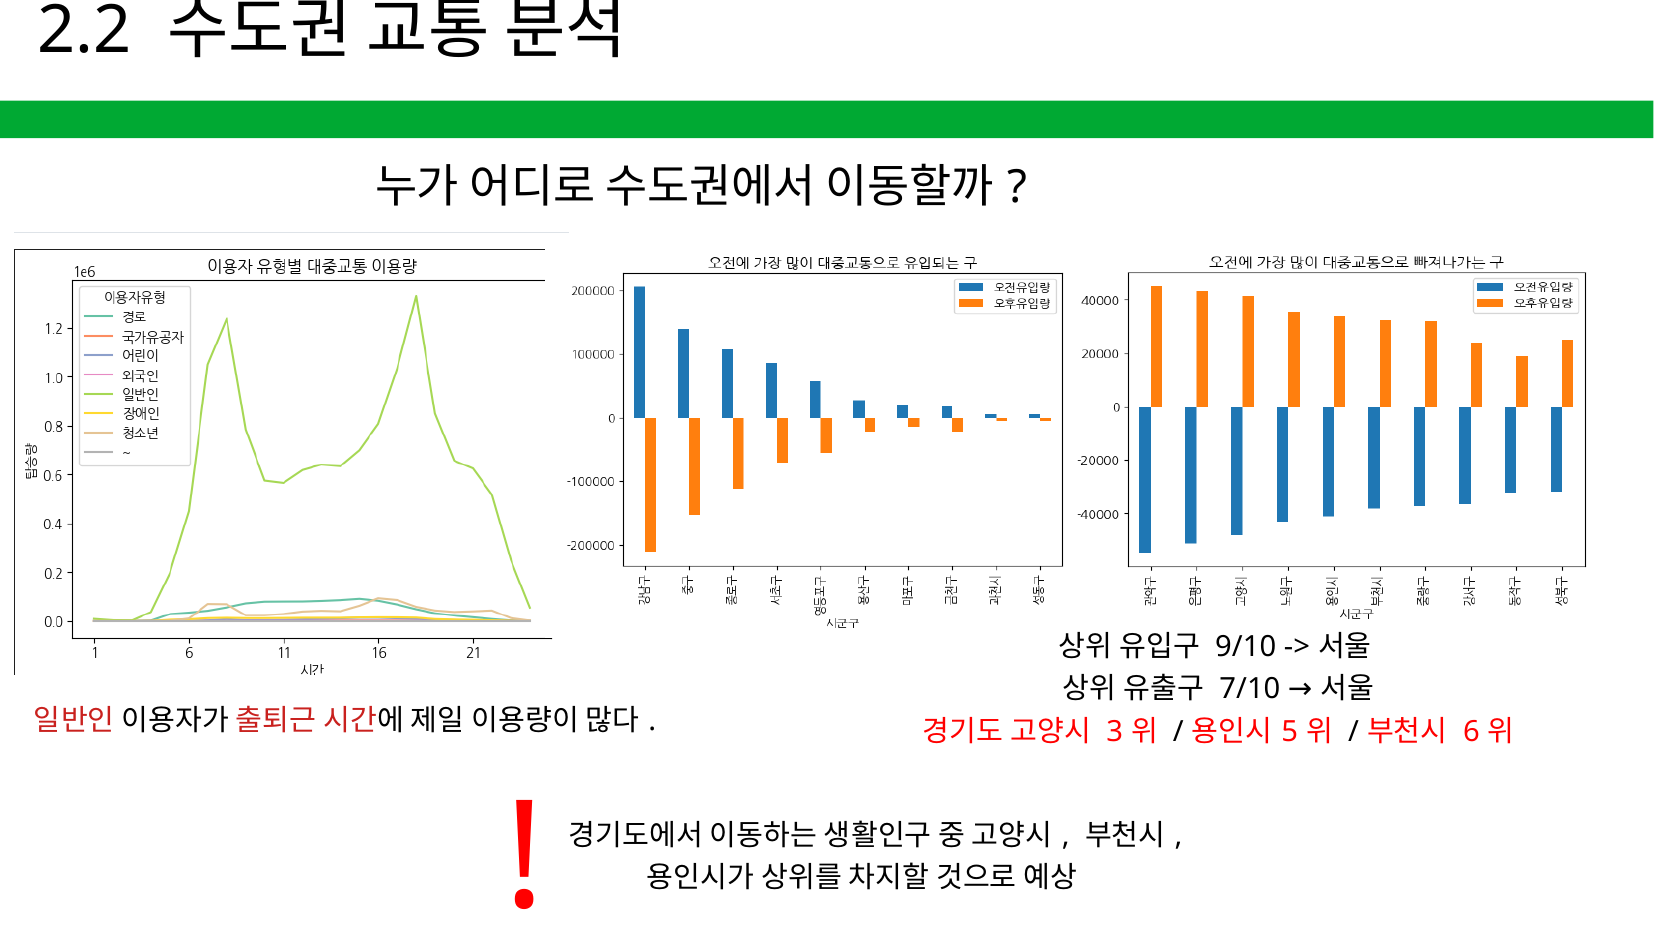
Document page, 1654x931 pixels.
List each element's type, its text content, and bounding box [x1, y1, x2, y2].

picture [0, 224, 1625, 676]
title ! [337, 685, 788, 931]
title 일반인 이용자가 출퇴근 시간에 제일 이용량이 많다. [0, 685, 337, 751]
title 경기도에서 이동하는 생활인구 중 고양시, 부천시, 용인시가 상위를 차지할 것으로 예상 [788, 821, 1232, 887]
title 2.2 수도권 교통 분석 [37, 21, 1613, 100]
title 누가 어디로 수도권에서 이동할까? [375, 150, 1088, 215]
text_box [0, 100, 1654, 139]
title 2.2 수도권 교통 분석 [37, 139, 1613, 249]
title 상위 유입구 9/10 ->서울 상위 유출구 7/10 →서울 경기도 고양시 3위 /용인시5위 /부천시 6위 [862, 637, 1576, 735]
